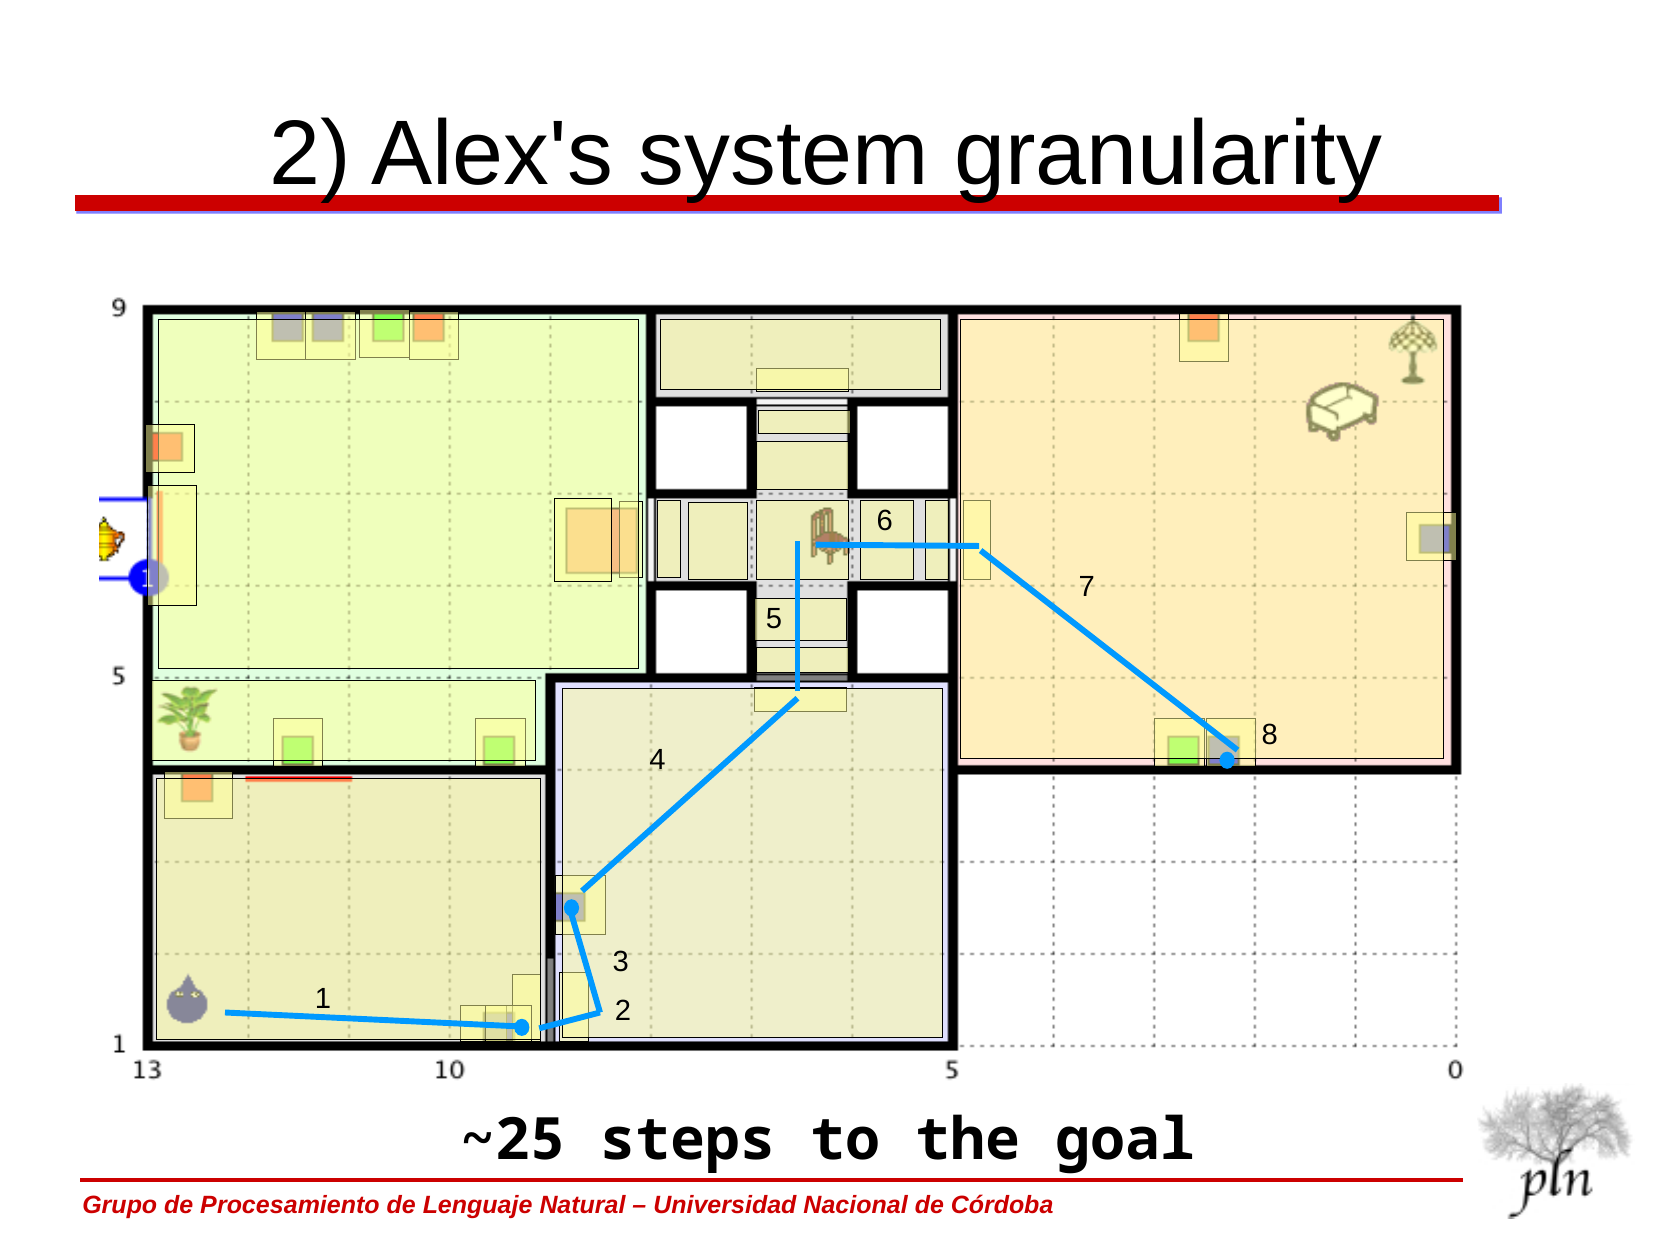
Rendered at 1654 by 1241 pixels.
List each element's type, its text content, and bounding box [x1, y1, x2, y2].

text_box [756, 500, 849, 580]
text_box [156, 771, 541, 1042]
text_box 7 [1063, 562, 1126, 611]
text_box [660, 319, 941, 392]
text_box [758, 410, 851, 434]
title 2) Alex's system granularity [82, 56, 1571, 250]
text_box [151, 680, 536, 767]
text_box [925, 500, 949, 542]
picture [99, 265, 1635, 1219]
text_box [145, 309, 643, 669]
text_box 1 [300, 975, 362, 1023]
text_box 2 [600, 986, 729, 1034]
text_box [756, 647, 795, 673]
text_box [860, 548, 914, 580]
text_box 6 [861, 496, 924, 545]
text_box [960, 313, 1457, 769]
text_box 4 [634, 735, 696, 784]
text_box ~25 steps to the goal [119, 1089, 1538, 1173]
text_box [925, 549, 949, 580]
text_box [800, 647, 849, 673]
text_box [756, 441, 849, 490]
text_box [813, 598, 847, 641]
text_box 3 [597, 937, 676, 1013]
text_box [555, 687, 943, 1042]
text_box 5 [751, 594, 813, 642]
text_box 8 [1246, 710, 1309, 758]
text_box [688, 502, 748, 580]
text_box [657, 500, 681, 578]
